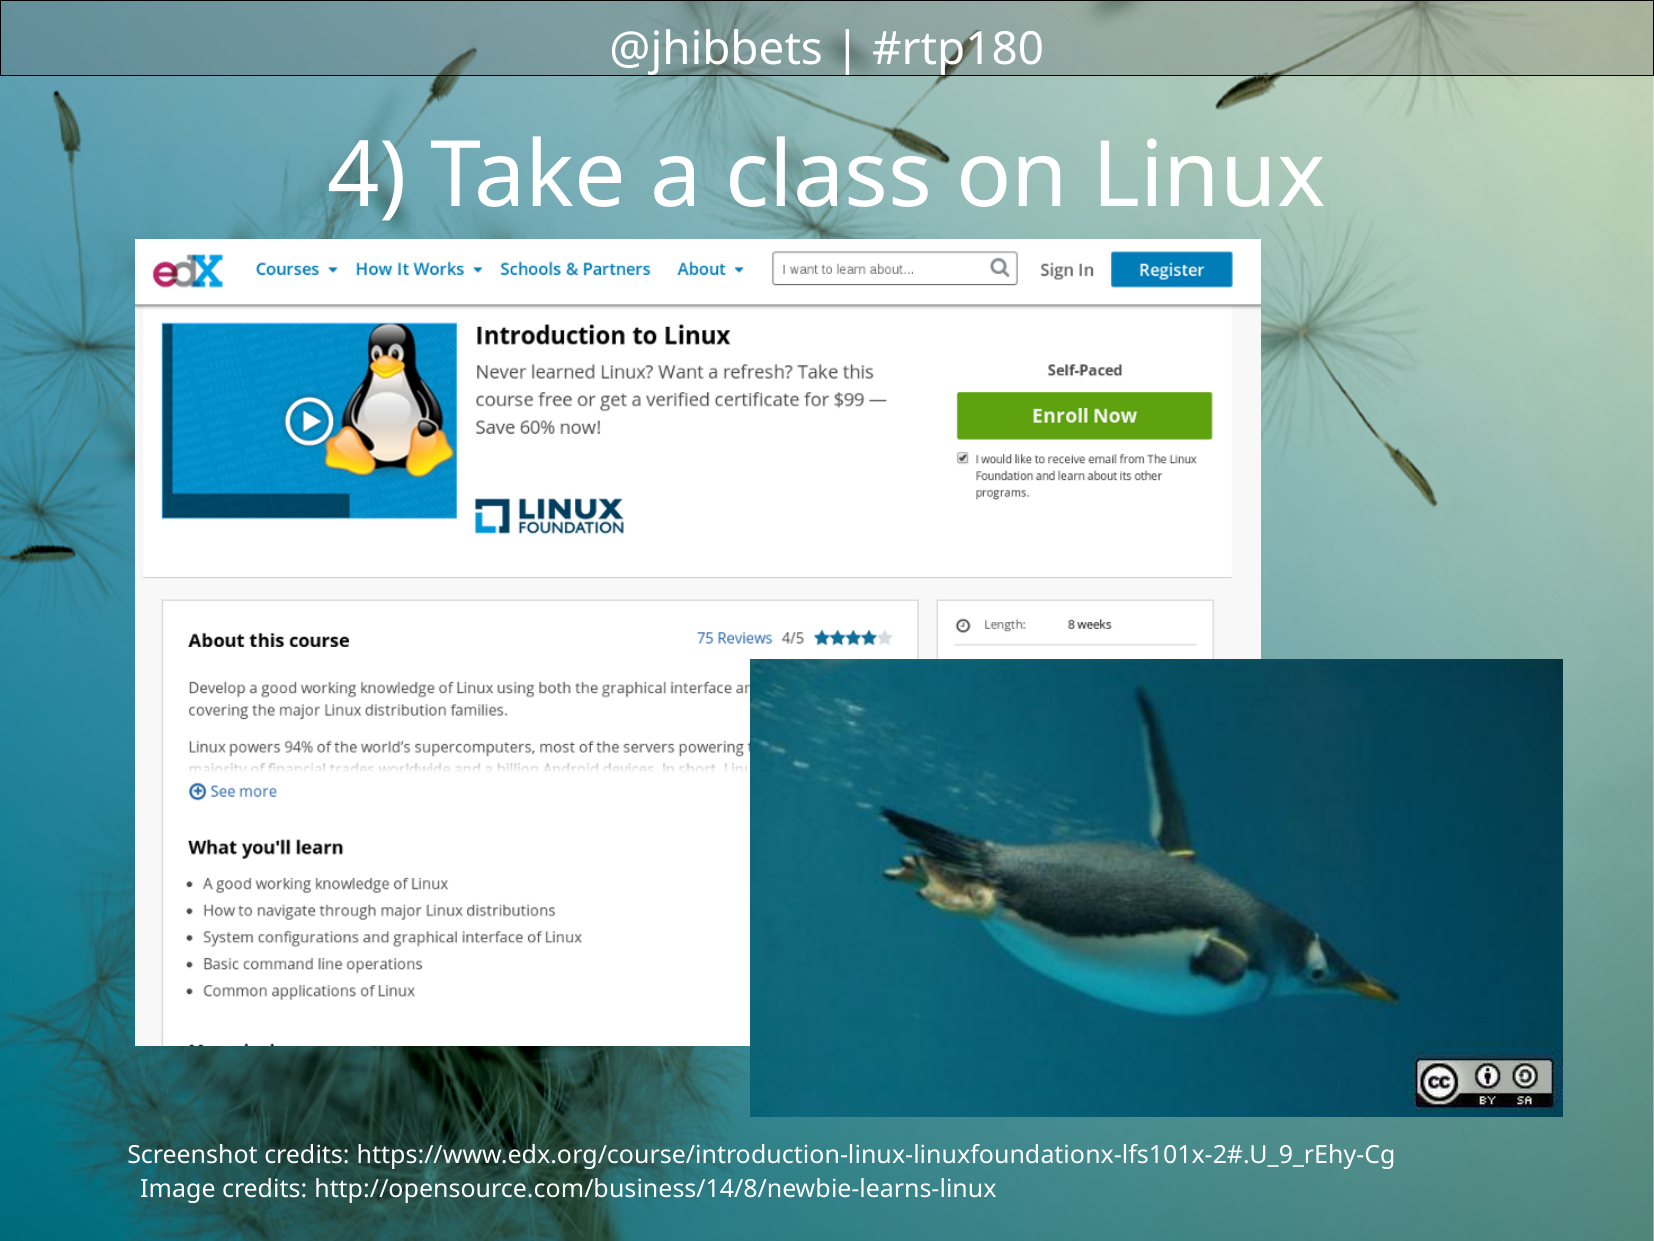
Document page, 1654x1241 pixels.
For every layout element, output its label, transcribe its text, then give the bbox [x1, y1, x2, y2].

title 4) Take a class on Linux [82, 67, 1571, 275]
picture [0, 76, 1654, 1241]
text_box Screenshot credits: https://www.edx.org/course/introduction-linux-linuxfoundationx-lfs101x-2#.U_9_rEhy-Cg Image credits: http://opensource.com/business/14/8/newbie-learns-linux [112, 1128, 1443, 1194]
